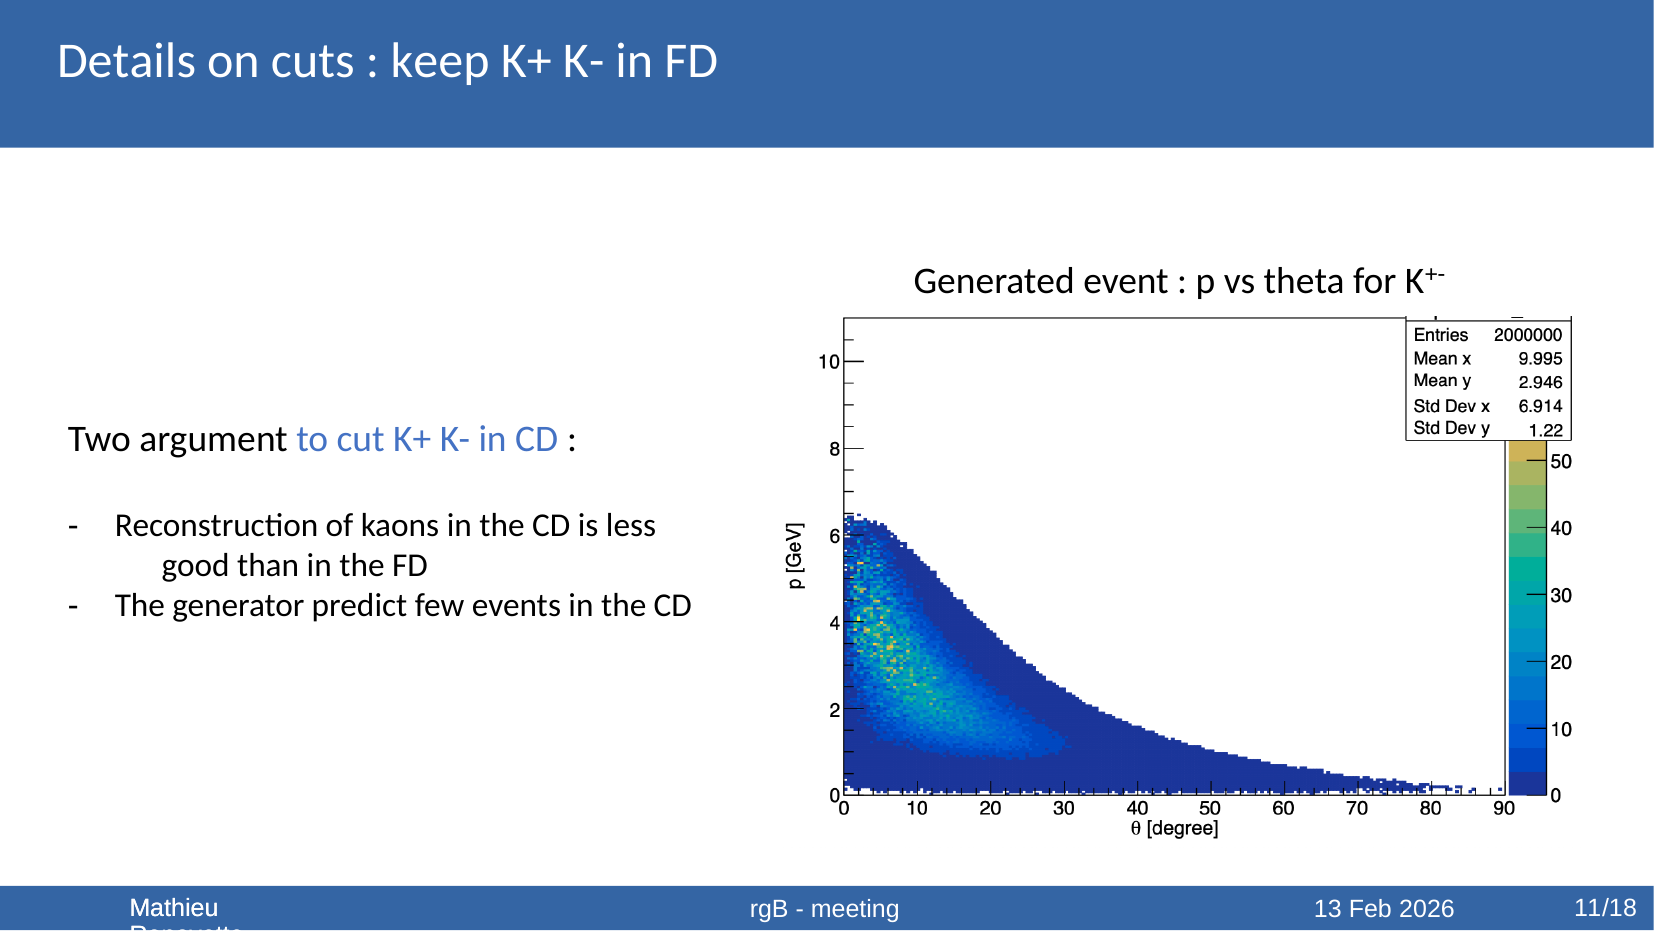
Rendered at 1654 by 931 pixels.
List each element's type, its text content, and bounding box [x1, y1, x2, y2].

text_box Details on cuts : keep K+ K- in FD [42, 32, 1654, 110]
text_box 13 Feb 2026 [1299, 887, 1536, 931]
text_box [0, 885, 131, 931]
text_box rgB - meeting [734, 887, 953, 931]
text_box 11/18 [1559, 885, 1654, 930]
text_box [0, 0, 1654, 148]
text_box Mathieu Ronayette [114, 885, 355, 929]
picture [780, 317, 1584, 848]
text_box [226, 885, 1654, 931]
text_box Two argument to cut K+ K- in CD : Reconstruction of kaons in the CD is less good than in the FD The generator predict few events in the CD [52, 406, 735, 634]
text_box Generated event : p vs theta for K+- [898, 248, 1466, 309]
